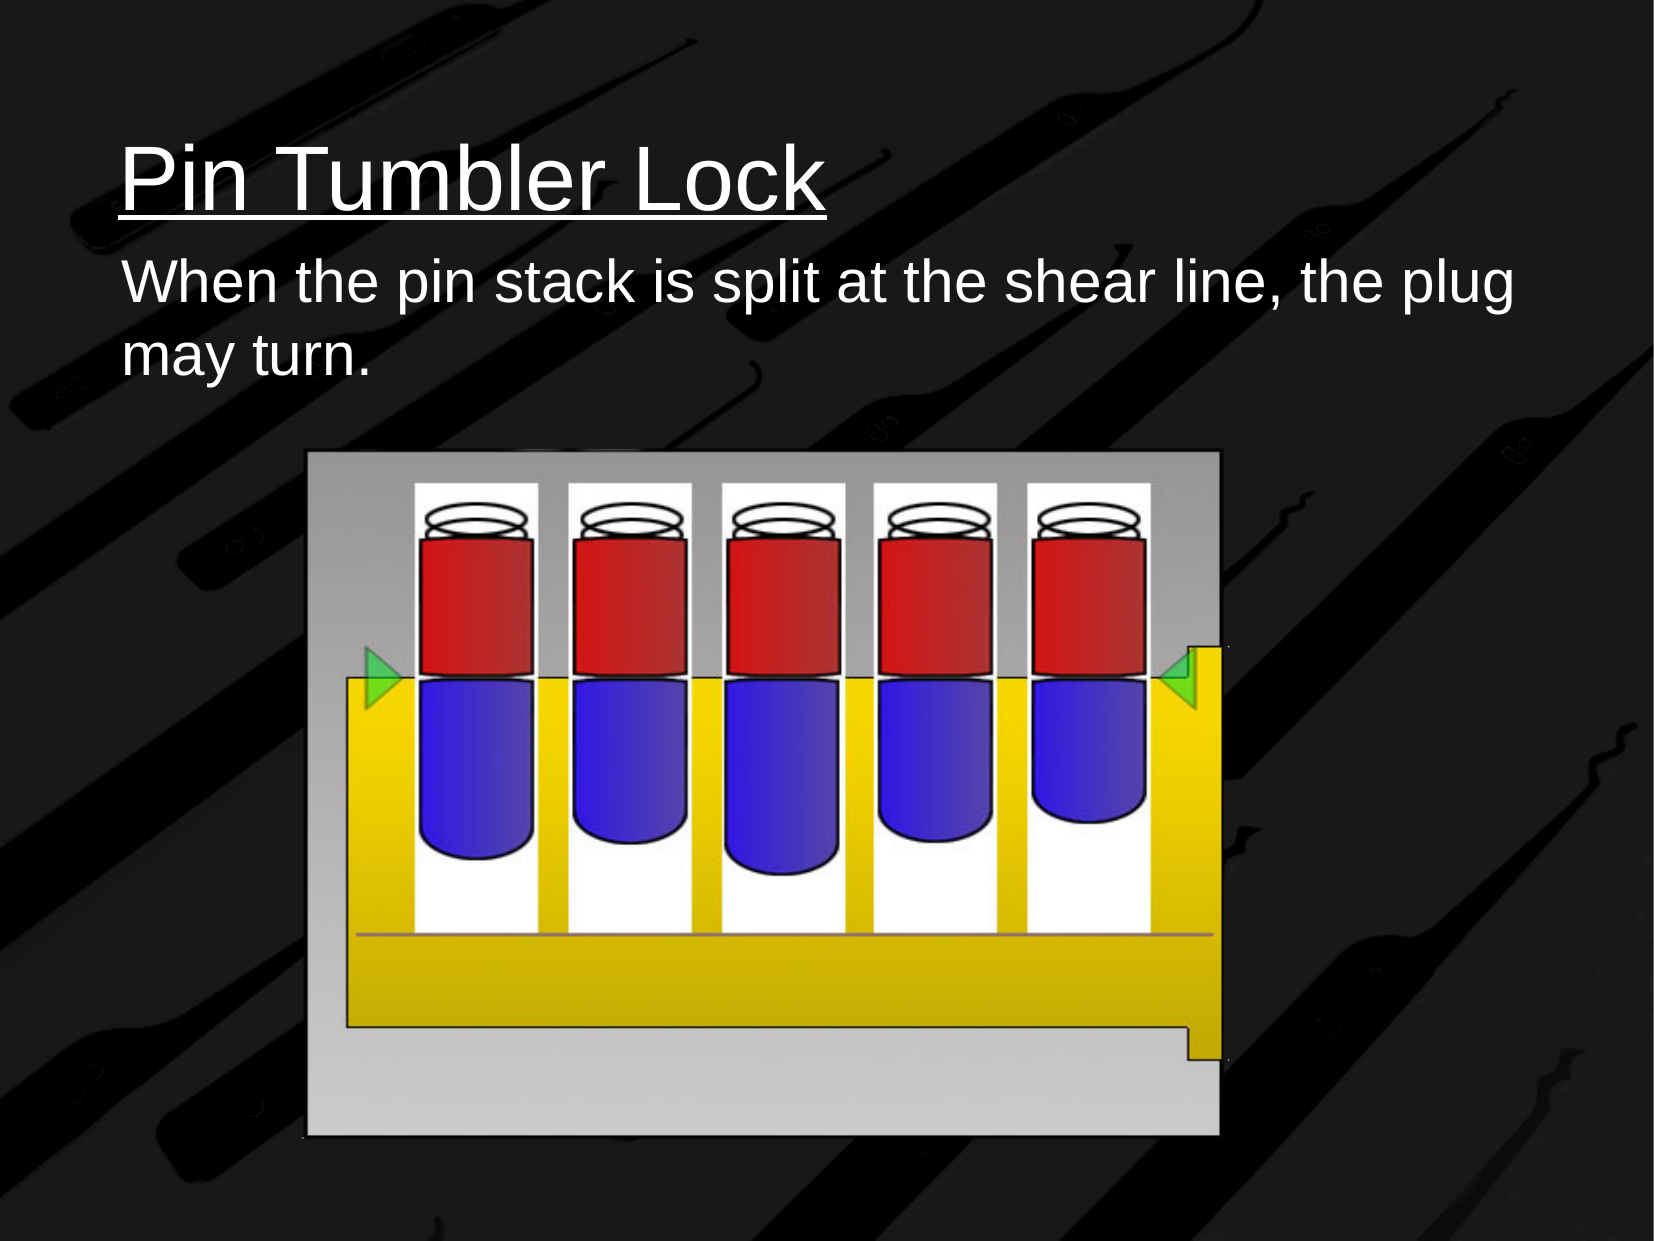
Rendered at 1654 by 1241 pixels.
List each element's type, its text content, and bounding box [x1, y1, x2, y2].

title Pin Tumbler Lock [82, 49, 1571, 239]
text_box When the pin stack is split at the shear line, the plug may turn. [70, 239, 1595, 398]
picture [0, 0, 1654, 1241]
